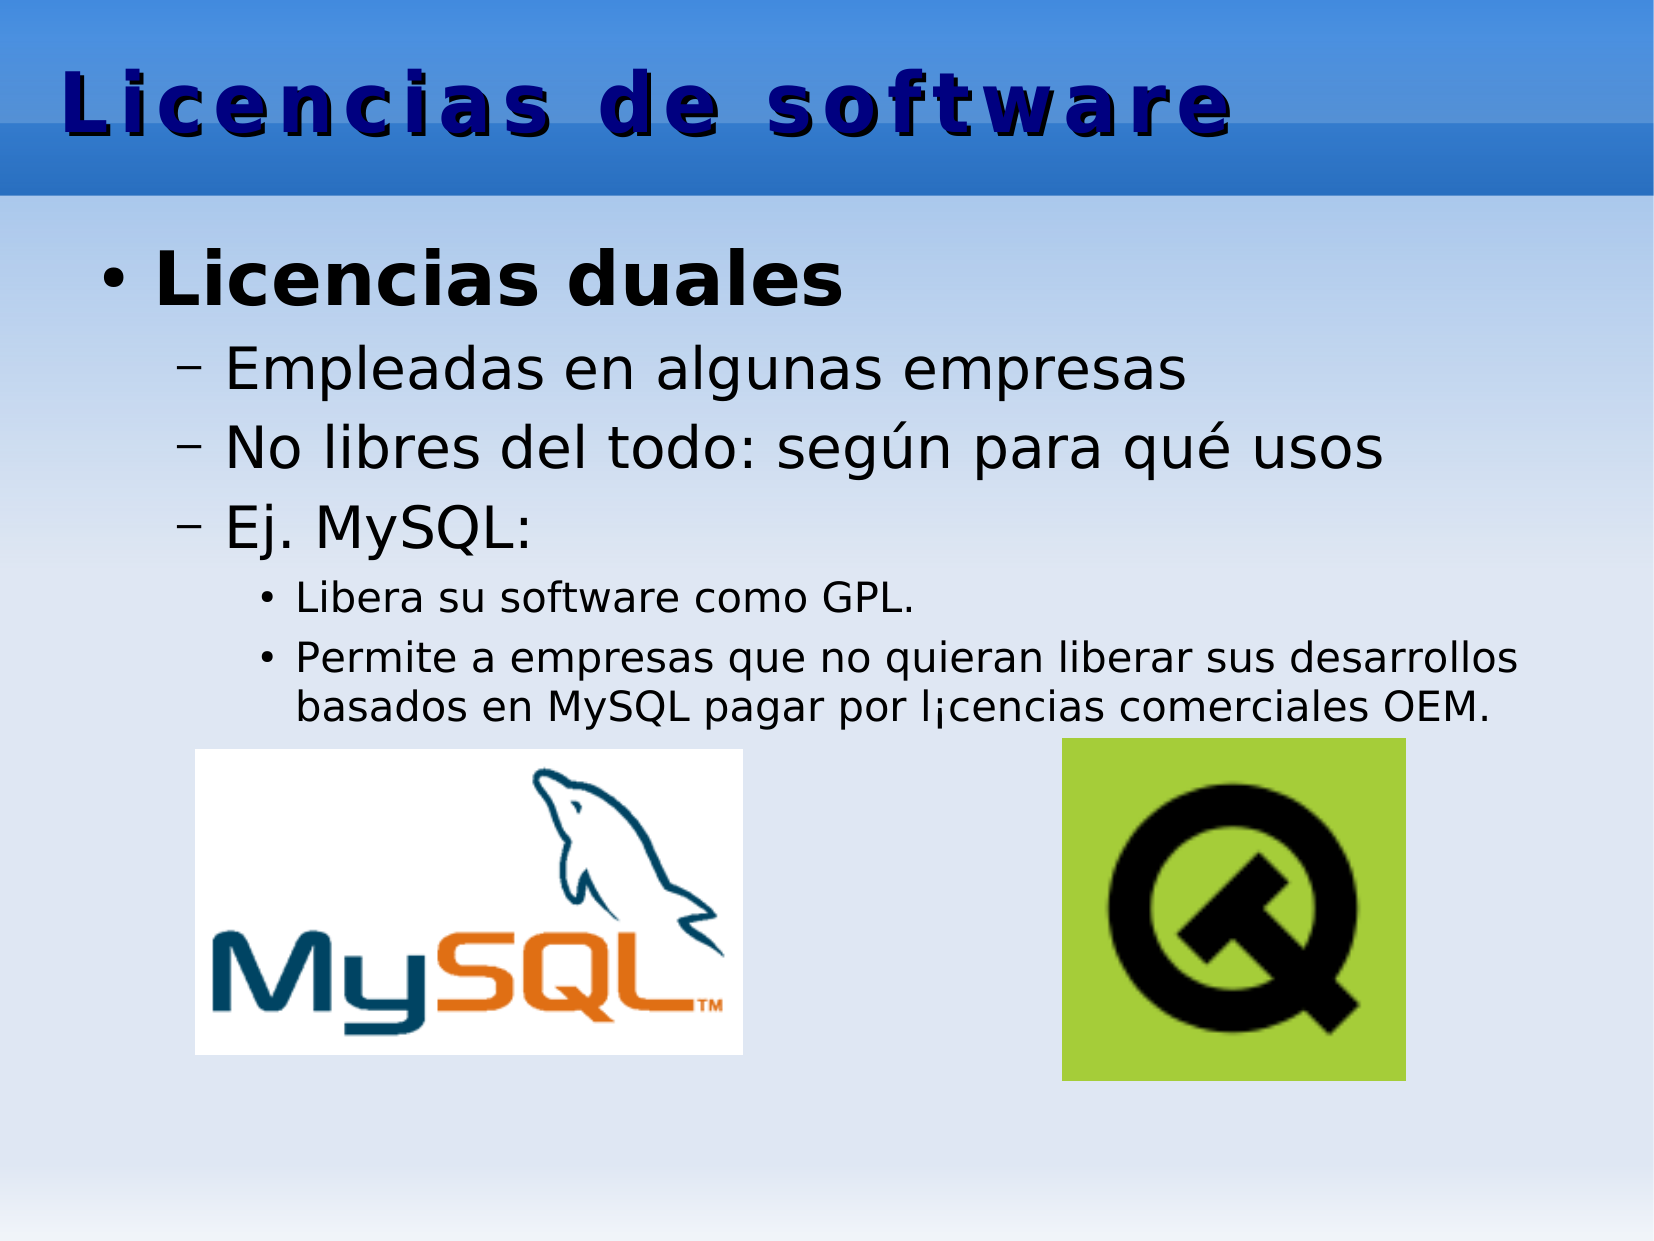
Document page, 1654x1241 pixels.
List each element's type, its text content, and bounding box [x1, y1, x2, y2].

list Licencias duales Empleadas en algunas empresas No libres del todo: según para qué usos Ej. MySQL: Libera su software como GPL. Permite a empresas que no quieran liberar sus desarrollos basados en MySQL pagar por l¡cencias comerciales OEM. [82, 236, 1571, 1109]
picture [0, 0, 1654, 1241]
title Licencias de software [59, 29, 1654, 178]
